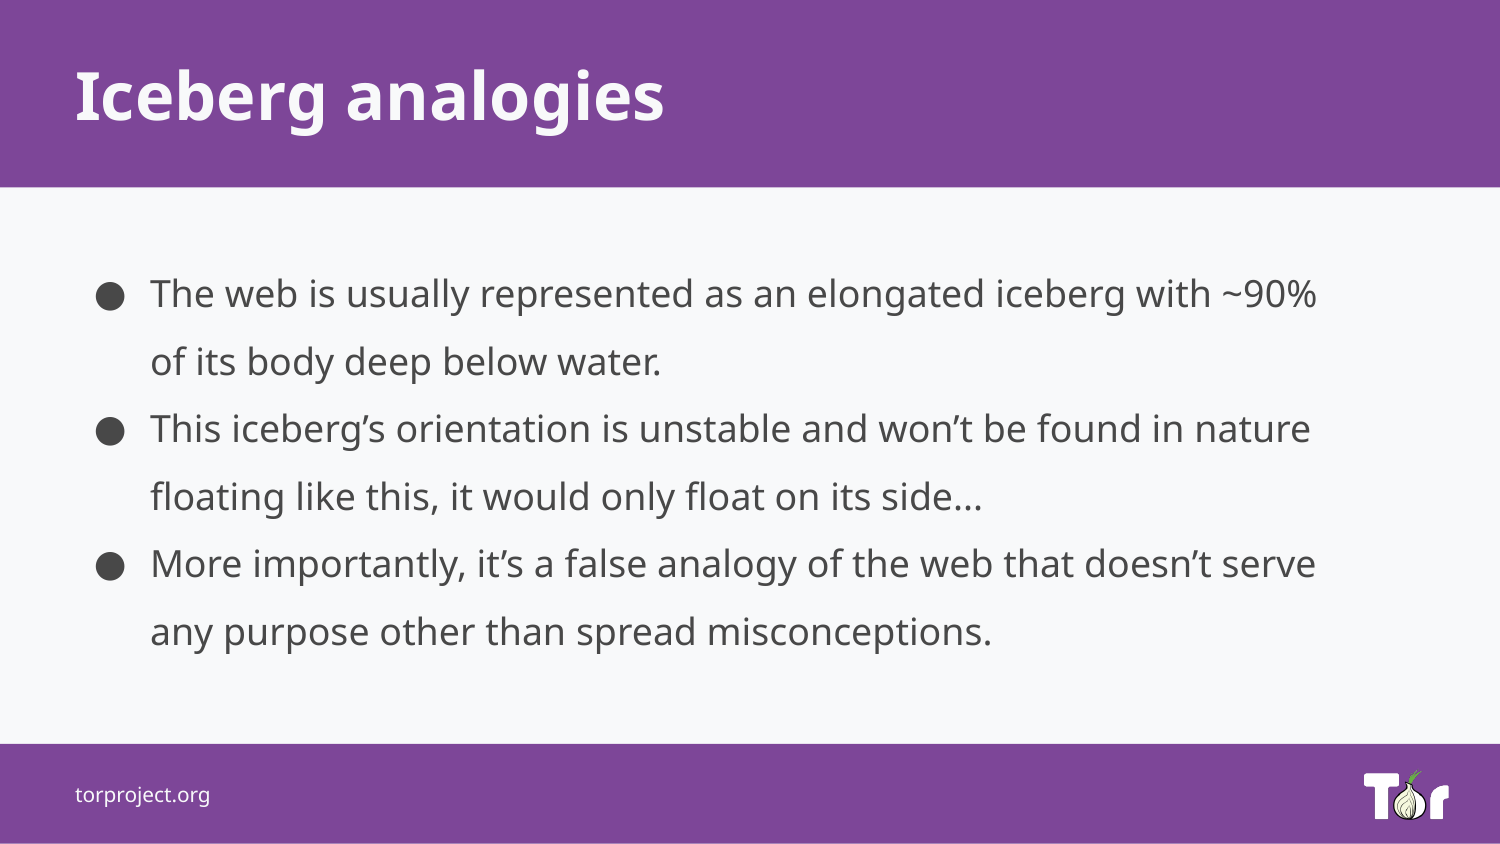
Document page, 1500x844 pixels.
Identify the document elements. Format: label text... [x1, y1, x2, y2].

picture [1364, 768, 1449, 820]
list The web is usually represented as an elongated iceberg with ~90% of its body deep below water. This iceberg’s orientation is unstable and won’t be found in nature floating like this, it would only float on its side... More importantly, it’s a false analogy of the web that doesn’t serve any purpose other than spread misconceptions. [75, 187, 1348, 713]
title Iceberg analogies [75, 46, 1436, 141]
